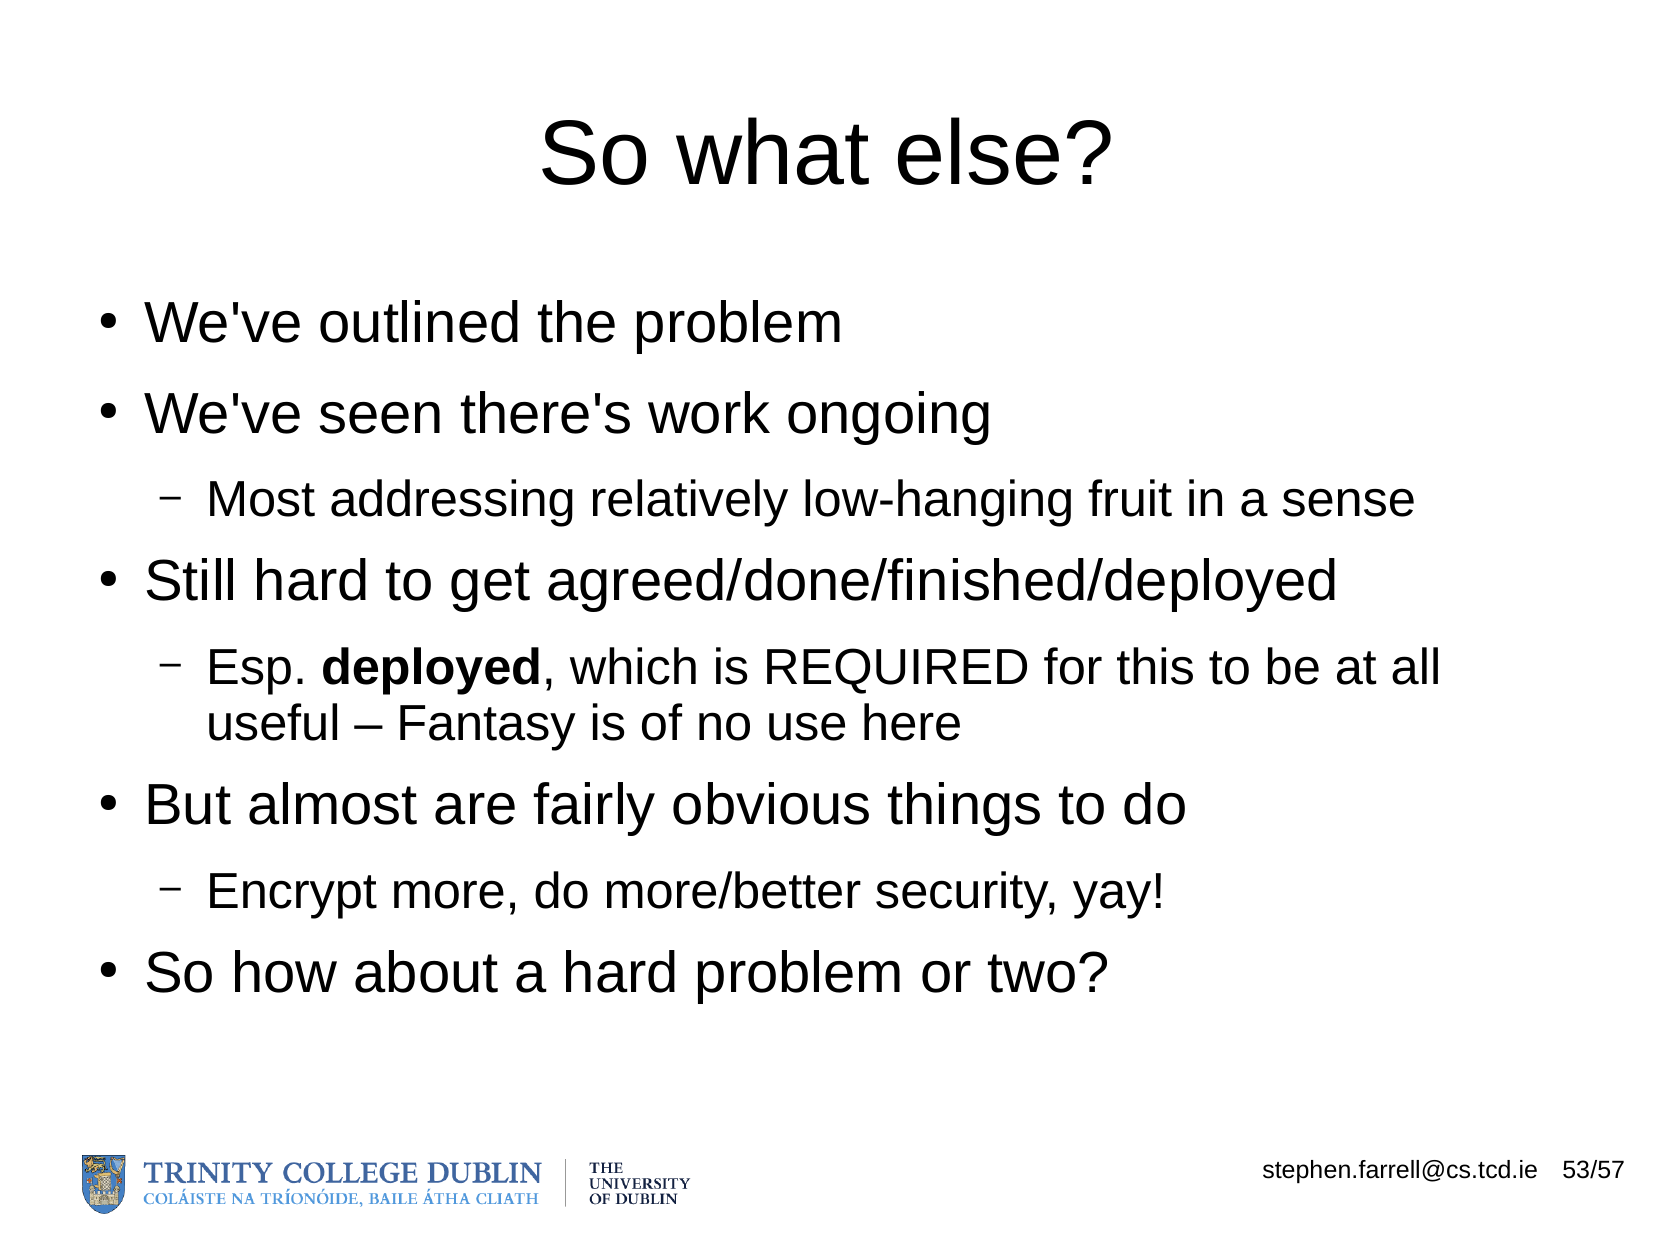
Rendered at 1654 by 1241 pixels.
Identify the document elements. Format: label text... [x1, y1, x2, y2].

title So what else? [82, 49, 1571, 257]
list We've outlined the problem We've seen there's work ongoing Most addressing relatively low-hanging fruit in a sense Still hard to get agreed/done/finished/deployed Esp. deployed, which is REQUIRED for this to be at all useful – Fantasy is of no use here But almost are fairly obvious things to do Encrypt more, do more/better security, yay! So how about a hard problem or two? [82, 290, 1571, 1010]
picture [82, 1155, 694, 1214]
